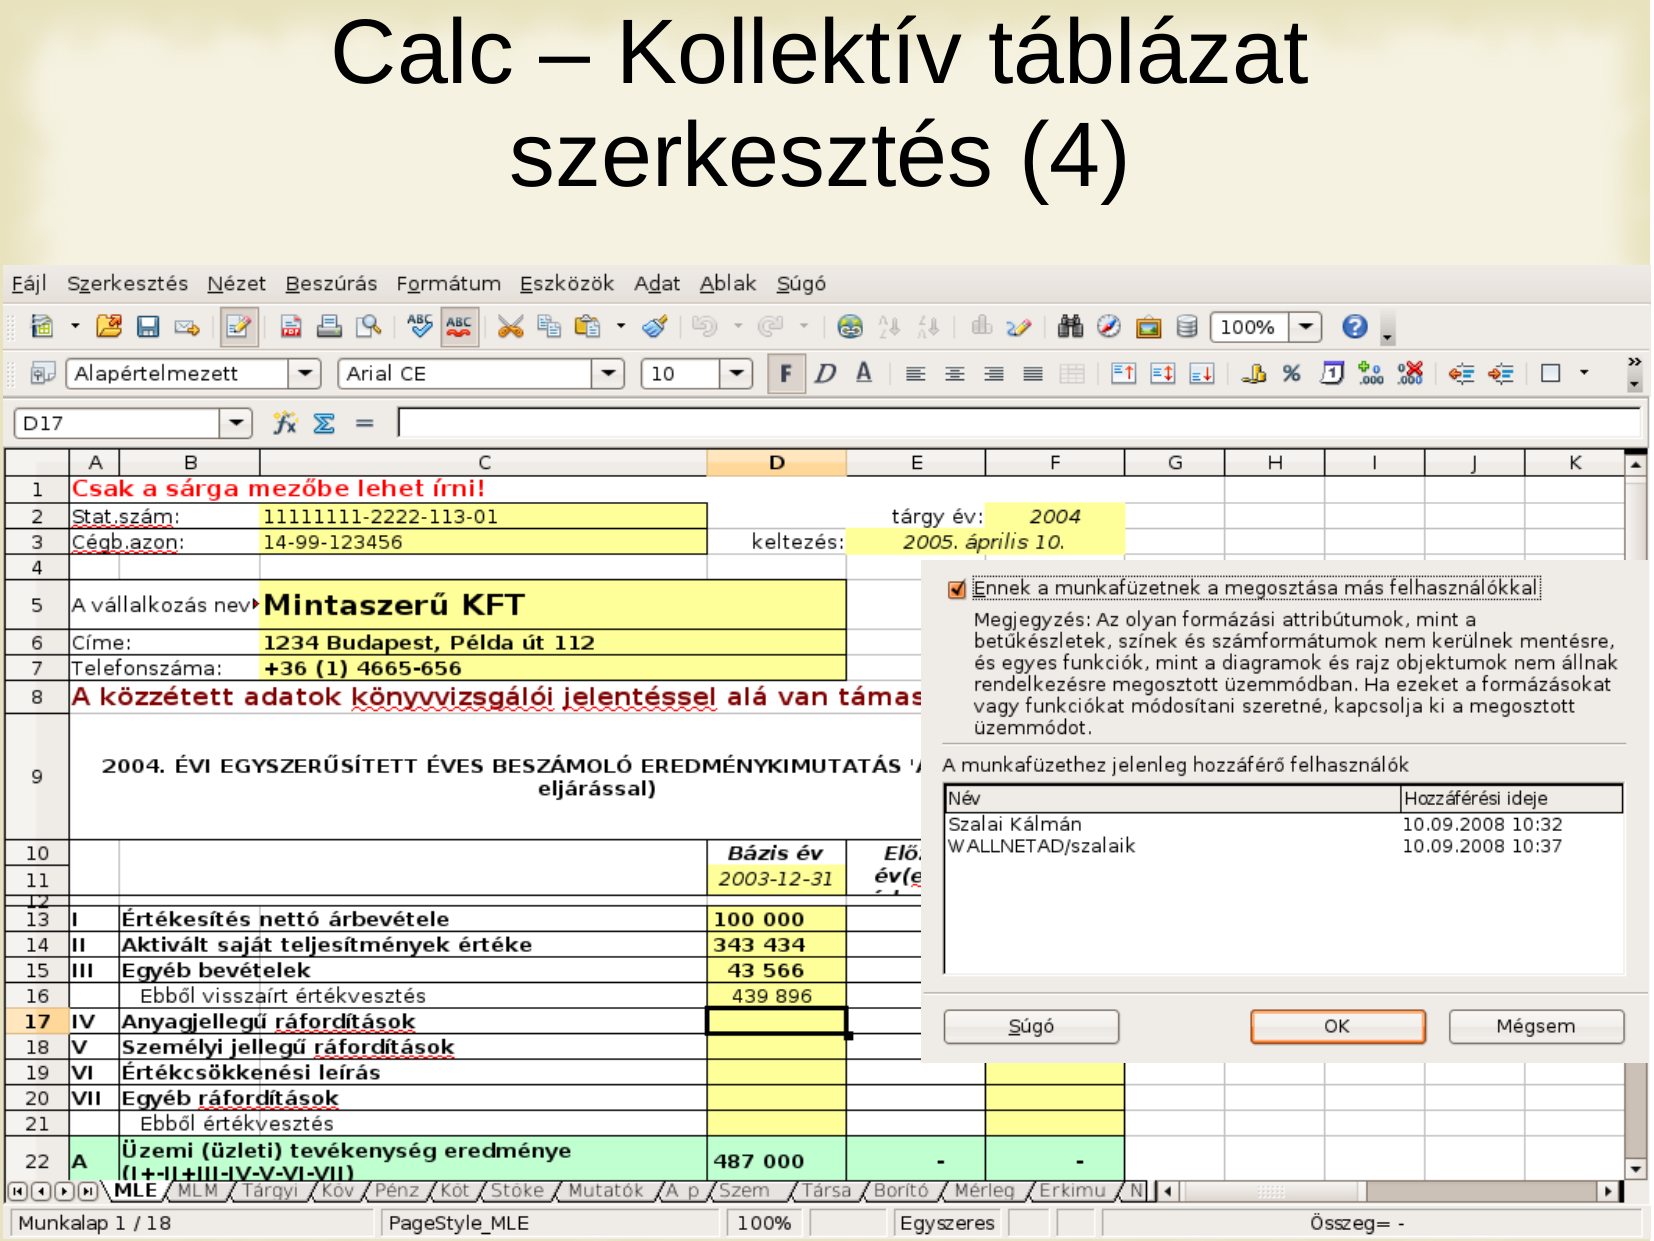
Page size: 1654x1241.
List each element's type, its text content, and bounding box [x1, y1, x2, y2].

picture [0, 0, 1651, 1241]
title Calc – Kollektív táblázat szerkesztés (4) [76, 0, 1565, 208]
